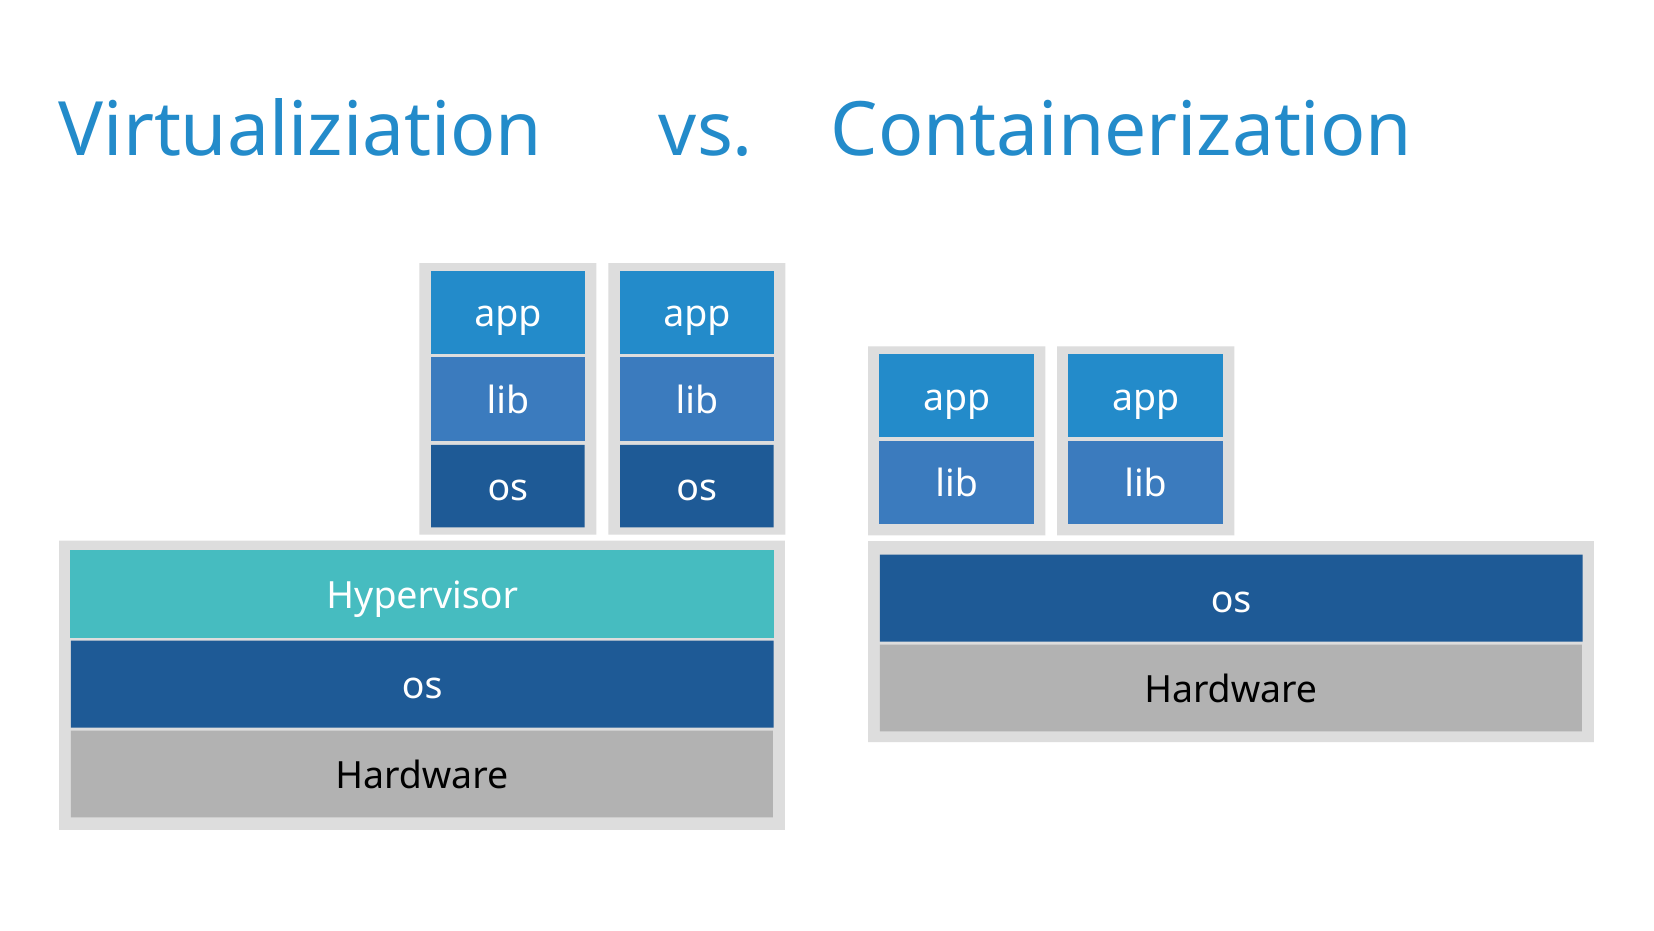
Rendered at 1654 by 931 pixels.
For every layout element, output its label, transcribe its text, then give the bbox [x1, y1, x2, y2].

text_box [868, 346, 1046, 536]
text_box app [620, 271, 774, 354]
text_box lib [620, 357, 774, 441]
text_box app [879, 354, 1034, 437]
text_box app [431, 271, 585, 354]
text_box [1057, 346, 1235, 536]
text_box app [1068, 354, 1223, 437]
text_box Hardware [879, 644, 1582, 732]
title Virtualiziation vs. Containerization [59, 59, 1595, 178]
text_box Hypervisor [70, 550, 774, 638]
text_box lib [1068, 441, 1223, 524]
text_box os [70, 640, 774, 728]
text_box os [620, 444, 774, 528]
text_box lib [879, 441, 1034, 524]
text_box [419, 263, 597, 535]
text_box os [431, 444, 585, 528]
text_box [608, 263, 786, 535]
text_box [868, 541, 1594, 743]
text_box Hardware [70, 730, 773, 818]
text_box os [879, 554, 1583, 642]
text_box lib [431, 357, 585, 441]
text_box [59, 540, 785, 830]
